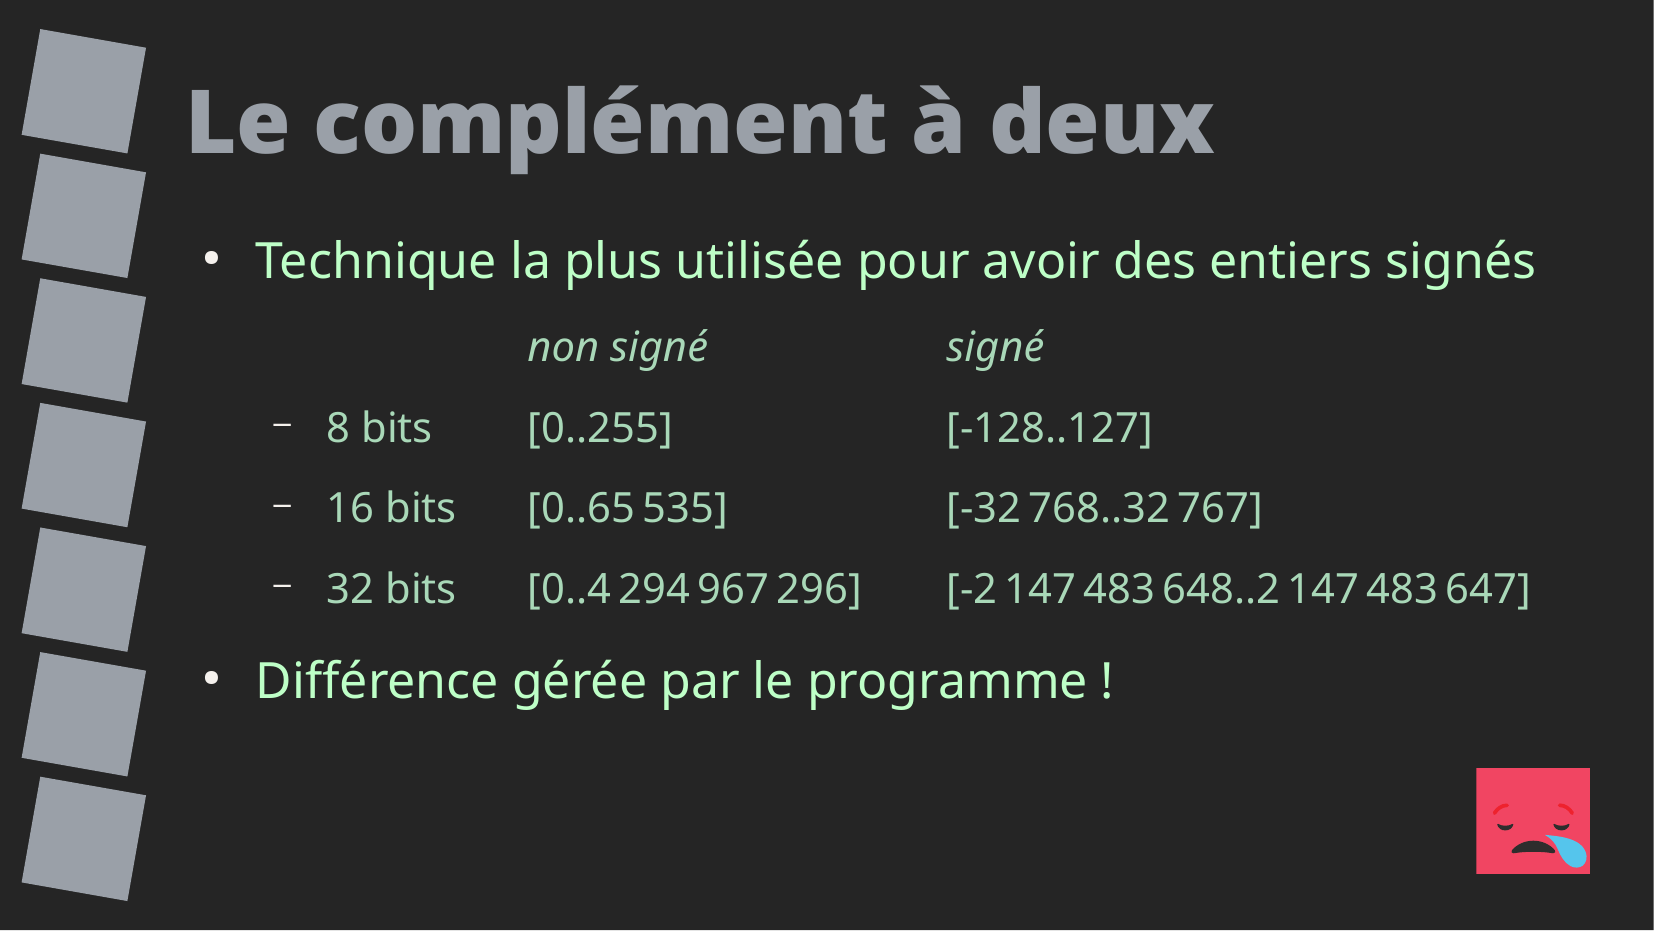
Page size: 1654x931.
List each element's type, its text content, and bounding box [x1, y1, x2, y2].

picture [1476, 767, 1591, 874]
title Le complément à deux [184, 59, 1654, 154]
list Technique la plus utilisée pour avoir des entiers signés non signé signé 8 bits [0..255] [-128..127] 16 bits [0..65 535] [-32 768..32 767] 32 bits [0..4 294 967 296] [-2 147 483 648..2 147 483 647] Différence gérée par le programme ! [184, 225, 1636, 901]
